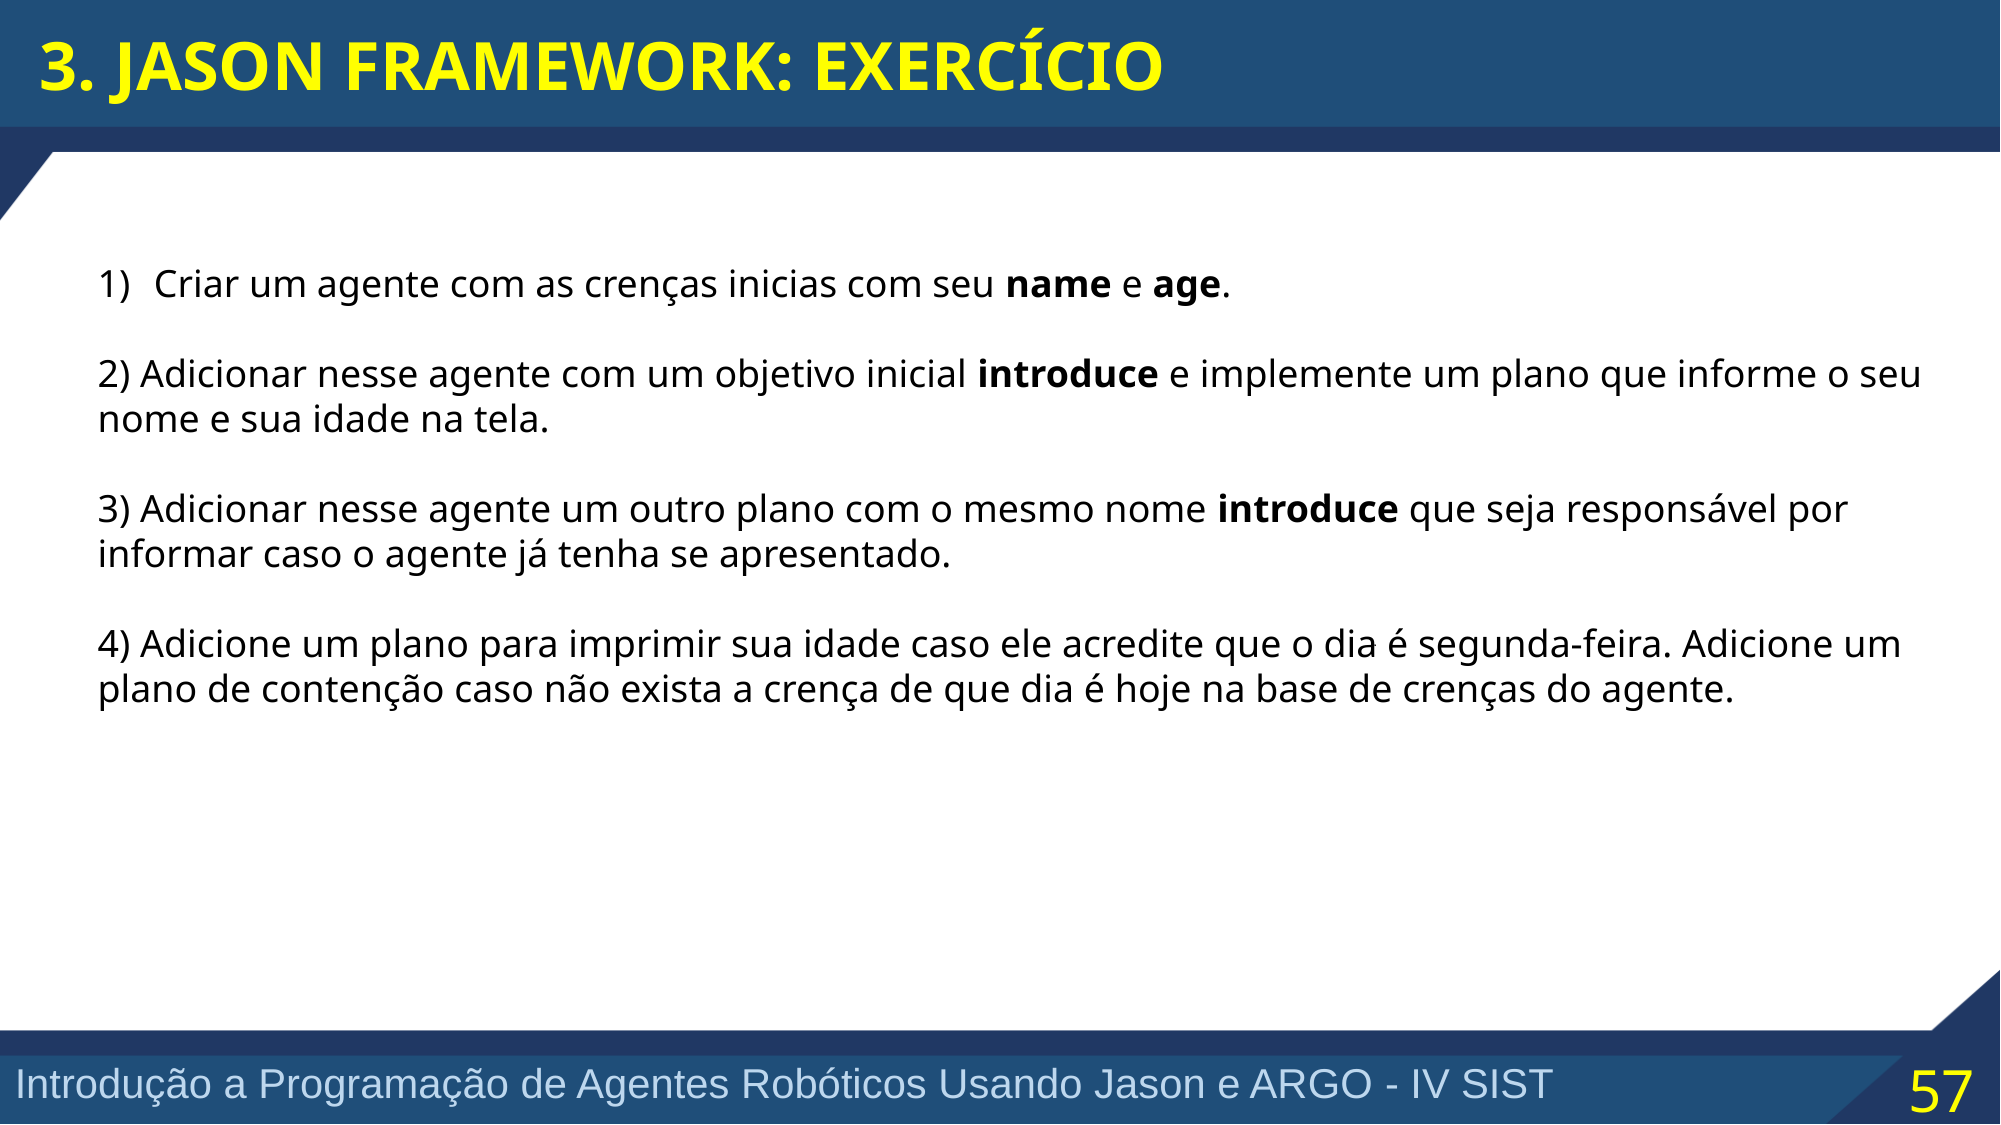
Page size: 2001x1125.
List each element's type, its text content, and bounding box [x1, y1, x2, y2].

text_box Criar um agente com as crenças inicias com seu name e age. 2) Adicionar nesse agente com um objetivo inicial introduce e implemente um plano que informe o seu nome e sua idade na tela. 3) Adicionar nesse agente um outro plano com o mesmo nome introduce que seja responsável por informar caso o agente já tenha se apresentado. 4) Adicione um plano para imprimir sua idade caso ele acredite que o dia é segunda-feira. Adicione um plano de contenção caso não exista a crença de que dia é hoje na base de crenças do agente. [82, 252, 1964, 718]
picture [0, 0, 2000, 1124]
text_box 3. JASON FRAMEWORK: EXERCÍCIO [24, 16, 2000, 112]
